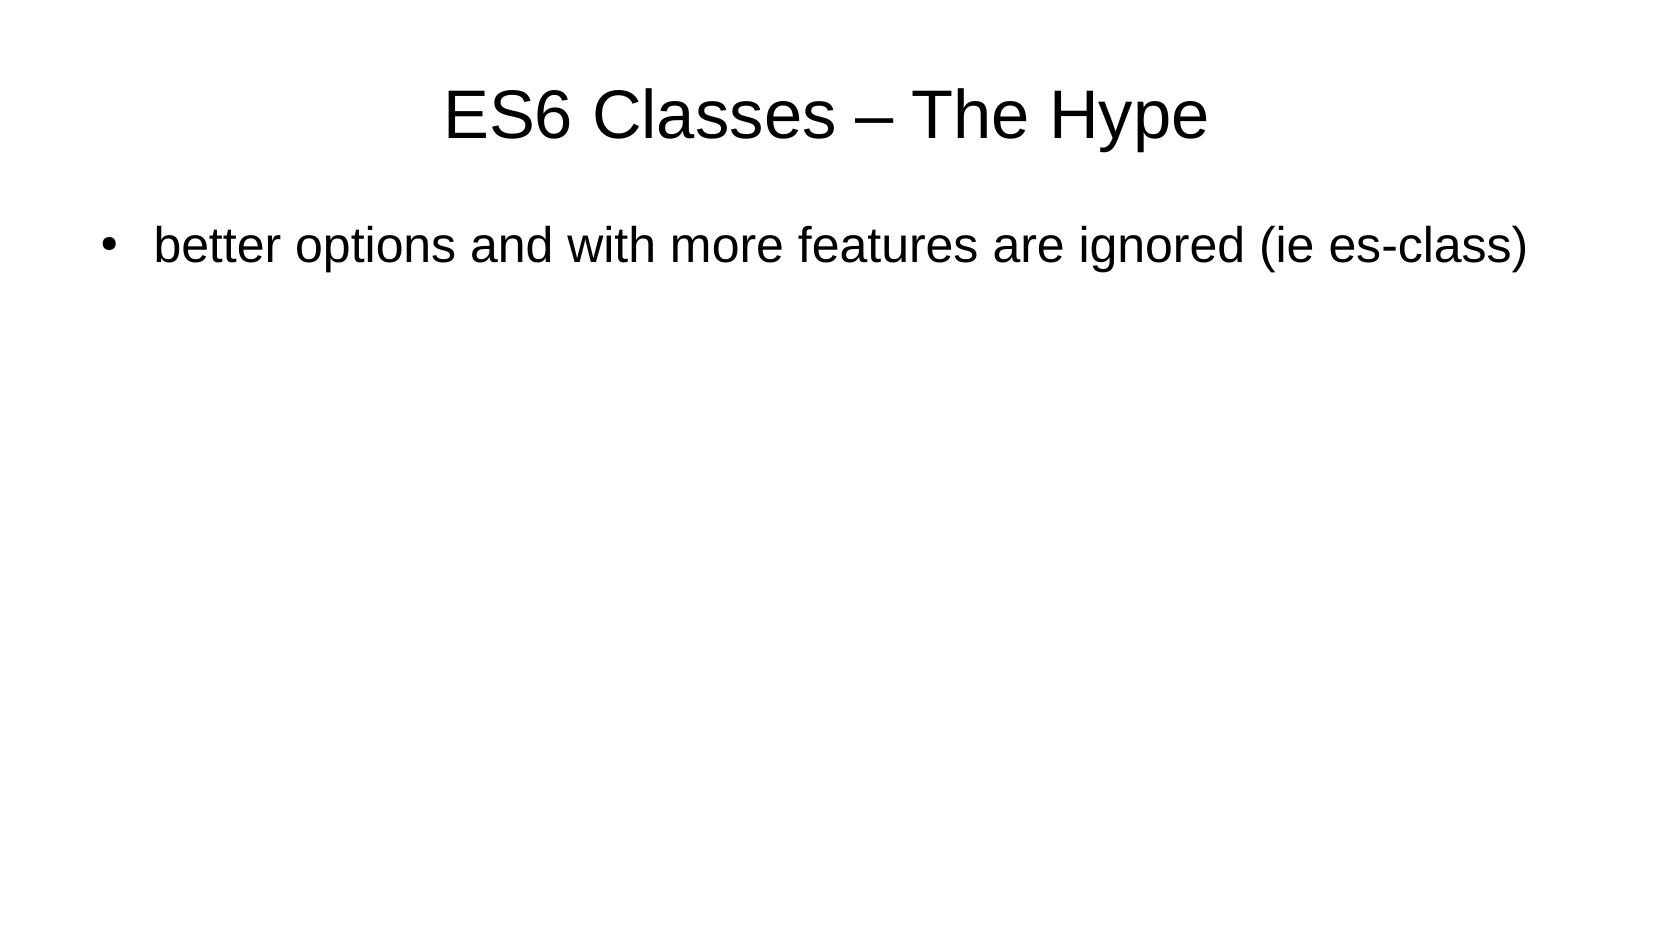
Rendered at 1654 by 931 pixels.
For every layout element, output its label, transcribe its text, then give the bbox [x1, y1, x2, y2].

title ES6 Classes – The Hype [82, 37, 1571, 193]
list better options and with more features are ignored (ie es-class) [82, 217, 1571, 758]
